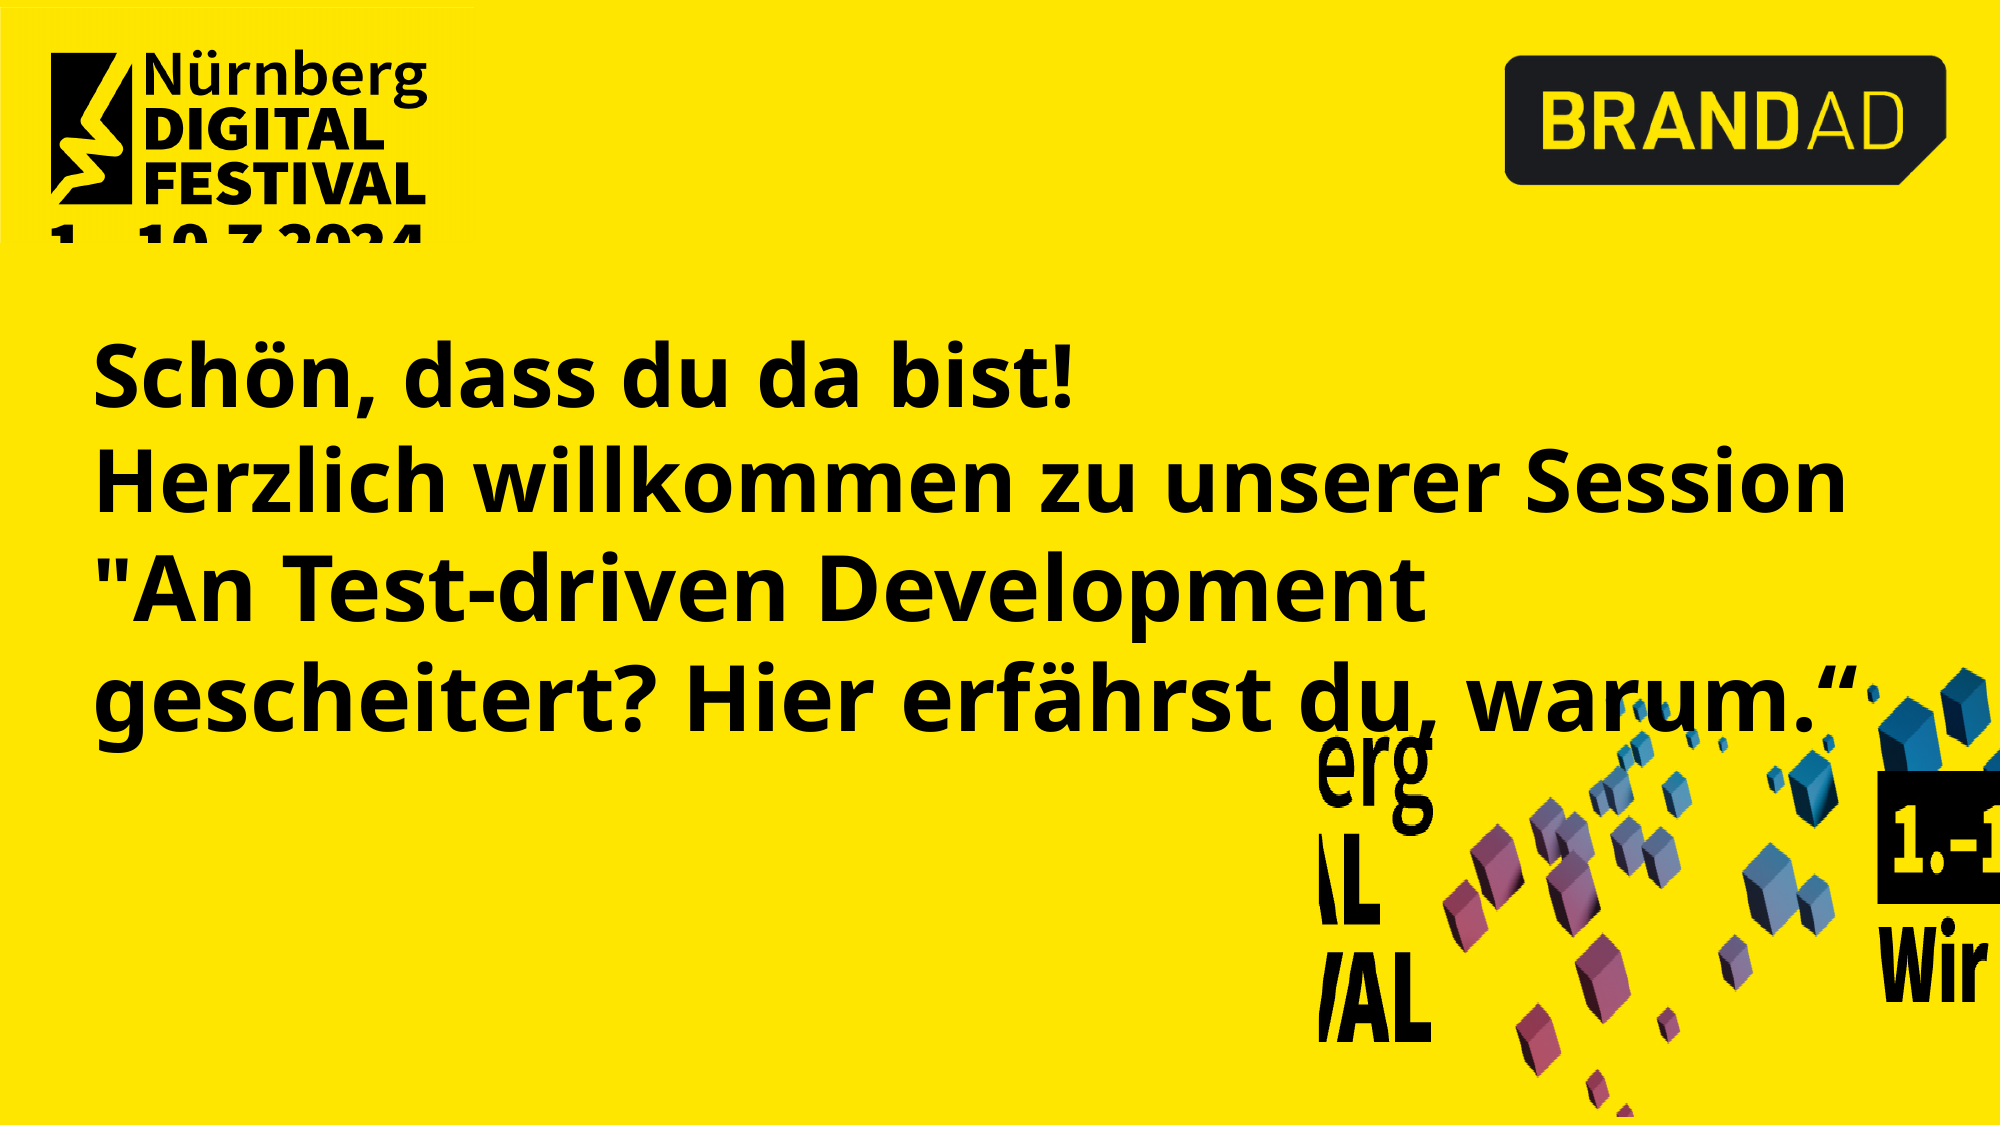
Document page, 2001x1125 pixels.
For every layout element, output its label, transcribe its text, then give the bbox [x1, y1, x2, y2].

picture [1488, 17, 1959, 193]
picture [1959, 664, 2000, 1117]
picture [0, 7, 475, 243]
text_box Schön, dass du da bist! Herzlich willkommen zu unserer Session "An Test-driven Development gescheitert? Hier erfährst du, warum.“ [77, 312, 1959, 1125]
